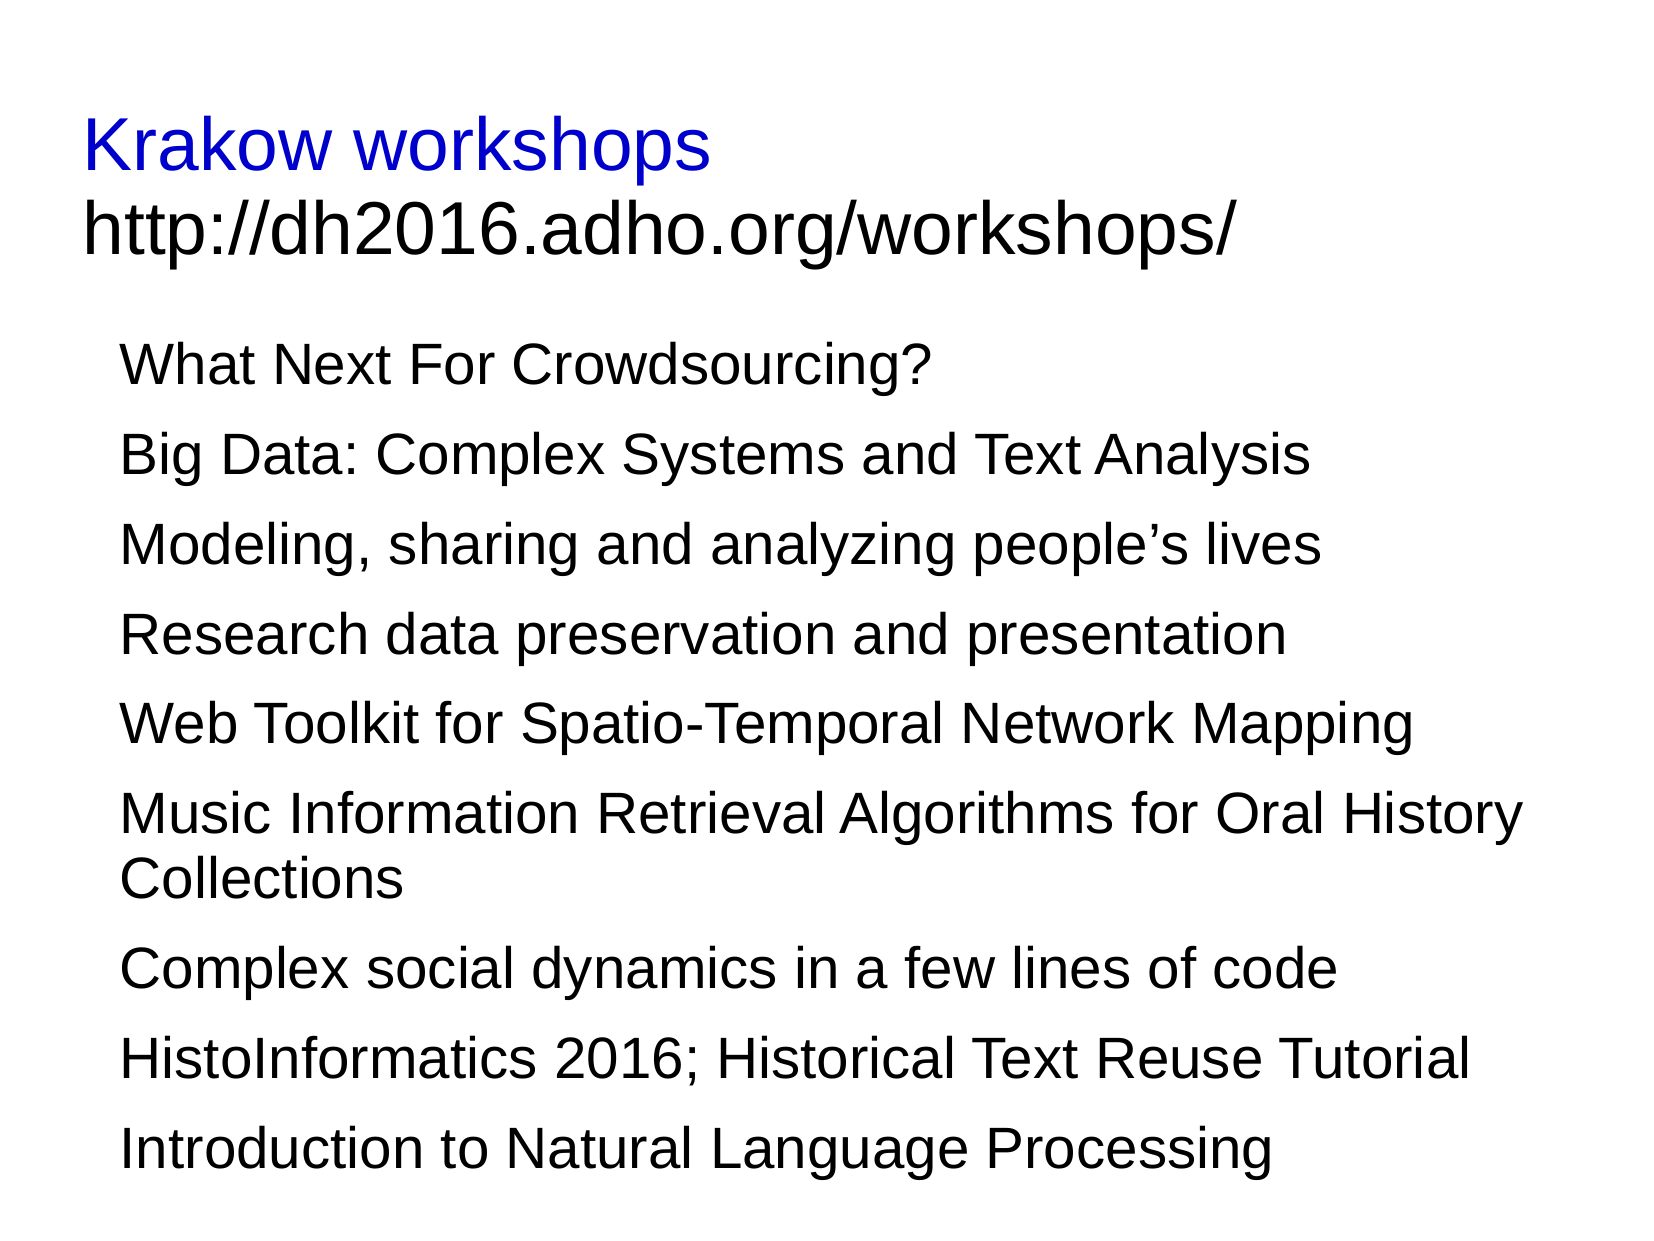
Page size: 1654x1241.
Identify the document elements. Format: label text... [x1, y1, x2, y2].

title Krakow workshops http://dh2016.adho.org/workshops/ [82, 102, 1571, 271]
text_box What Next For Crowdsourcing? Big Data: Complex Systems and Text Analysis Modeling, sharing and analyzing people’s lives Research data preservation and presentation Web Toolkit for Spatio-Temporal Network Mapping Music Information Retrieval Algorithms for Oral History Collections Complex social dynamics in a few lines of code HistoInformatics 2016; Historical Text Reuse Tutorial Introduction to Natural Language Processing [105, 324, 1553, 1189]
